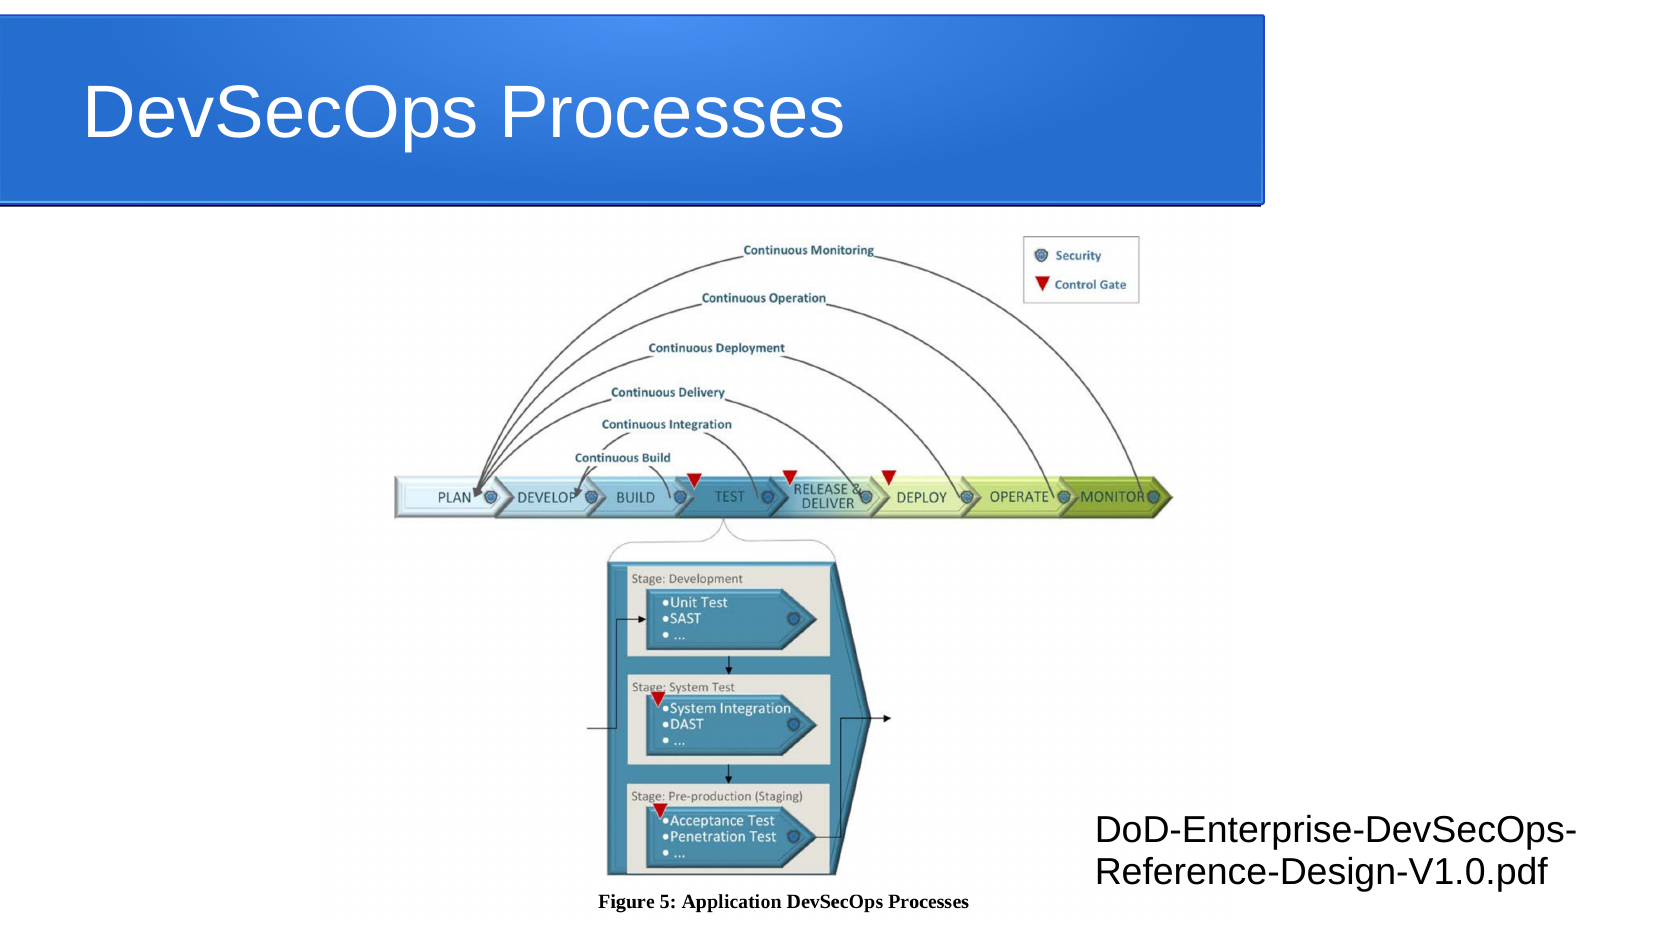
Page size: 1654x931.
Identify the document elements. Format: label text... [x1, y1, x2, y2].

text_box DoD-Enterprise-DevSecOps-Reference-Design-V1.0.pdf [1080, 801, 1636, 901]
title DevSecOps Processes [82, 29, 1235, 196]
picture [315, 209, 1231, 921]
